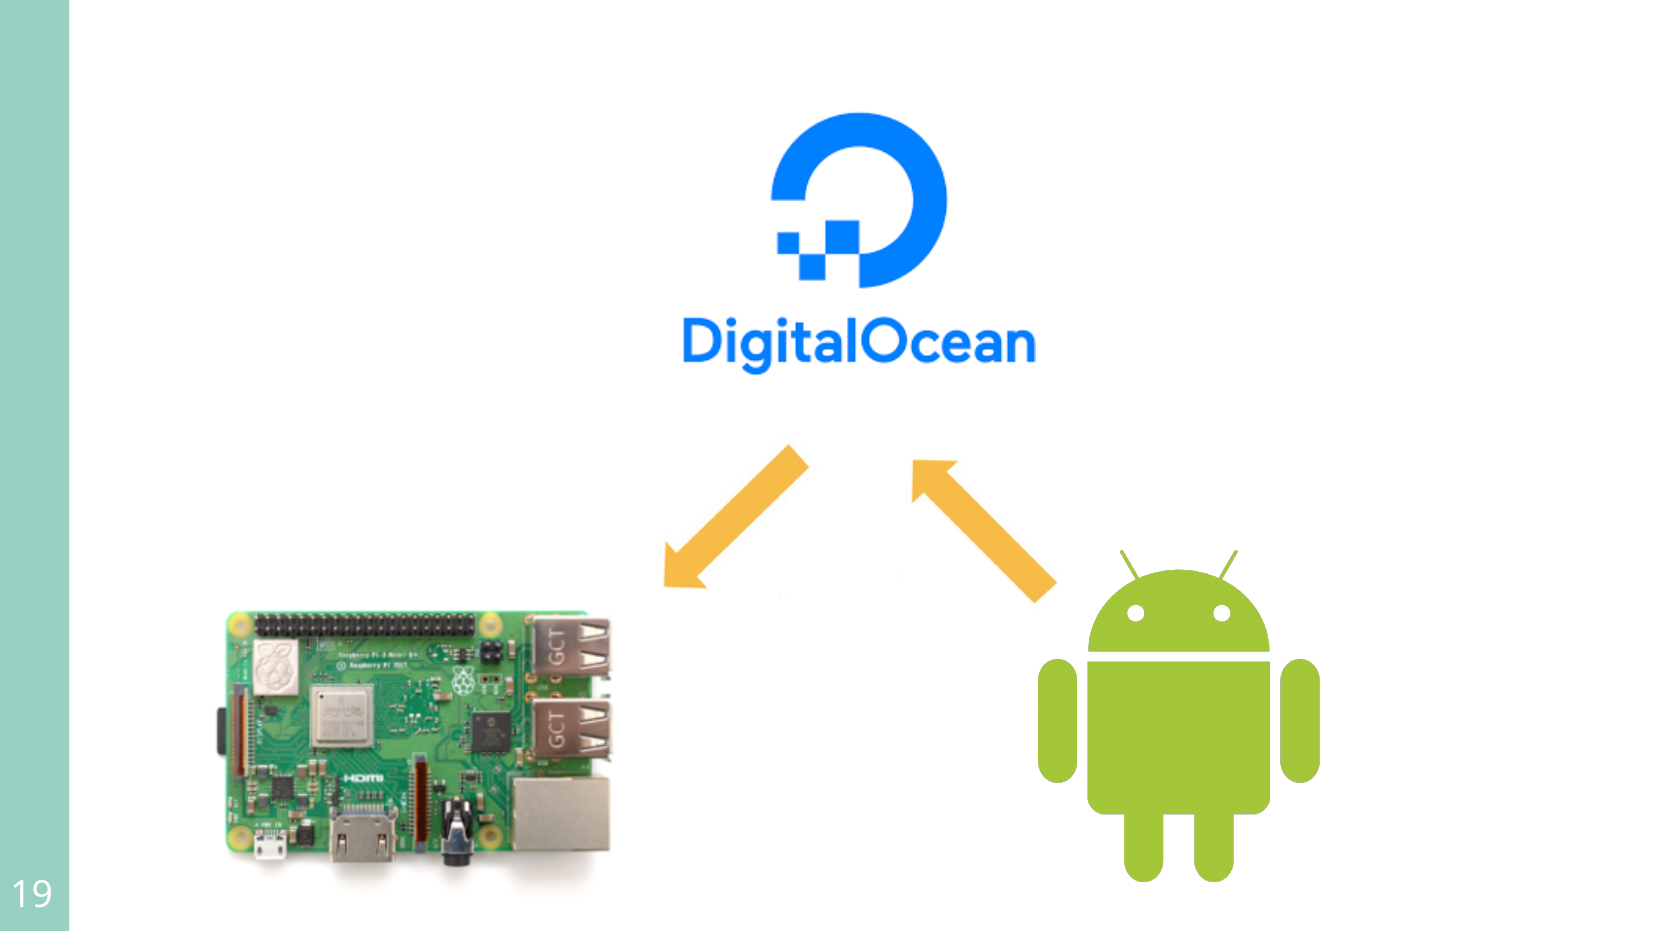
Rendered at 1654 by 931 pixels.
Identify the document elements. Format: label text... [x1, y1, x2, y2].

picture [180, 68, 1321, 901]
text_box [0, 0, 70, 860]
text_box <number> [0, 860, 132, 931]
